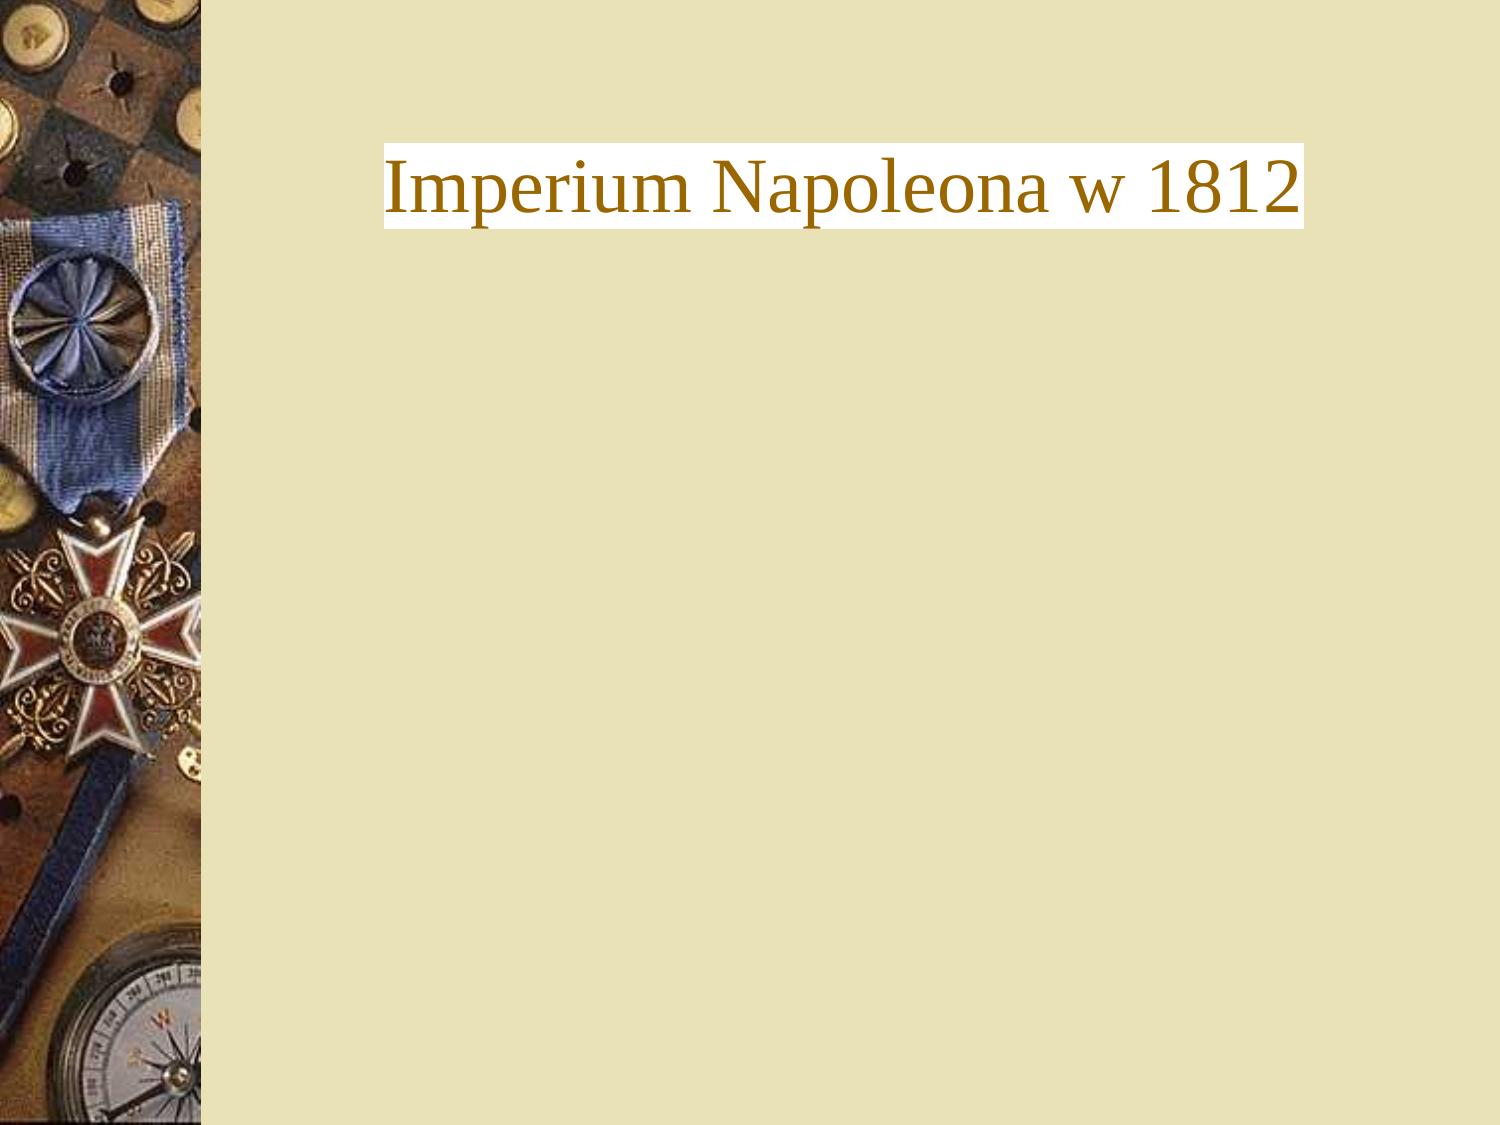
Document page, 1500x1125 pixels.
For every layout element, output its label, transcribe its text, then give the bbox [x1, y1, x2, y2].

title Imperium Napoleona w 1812 [224, 87, 1463, 275]
picture [0, 0, 201, 1125]
